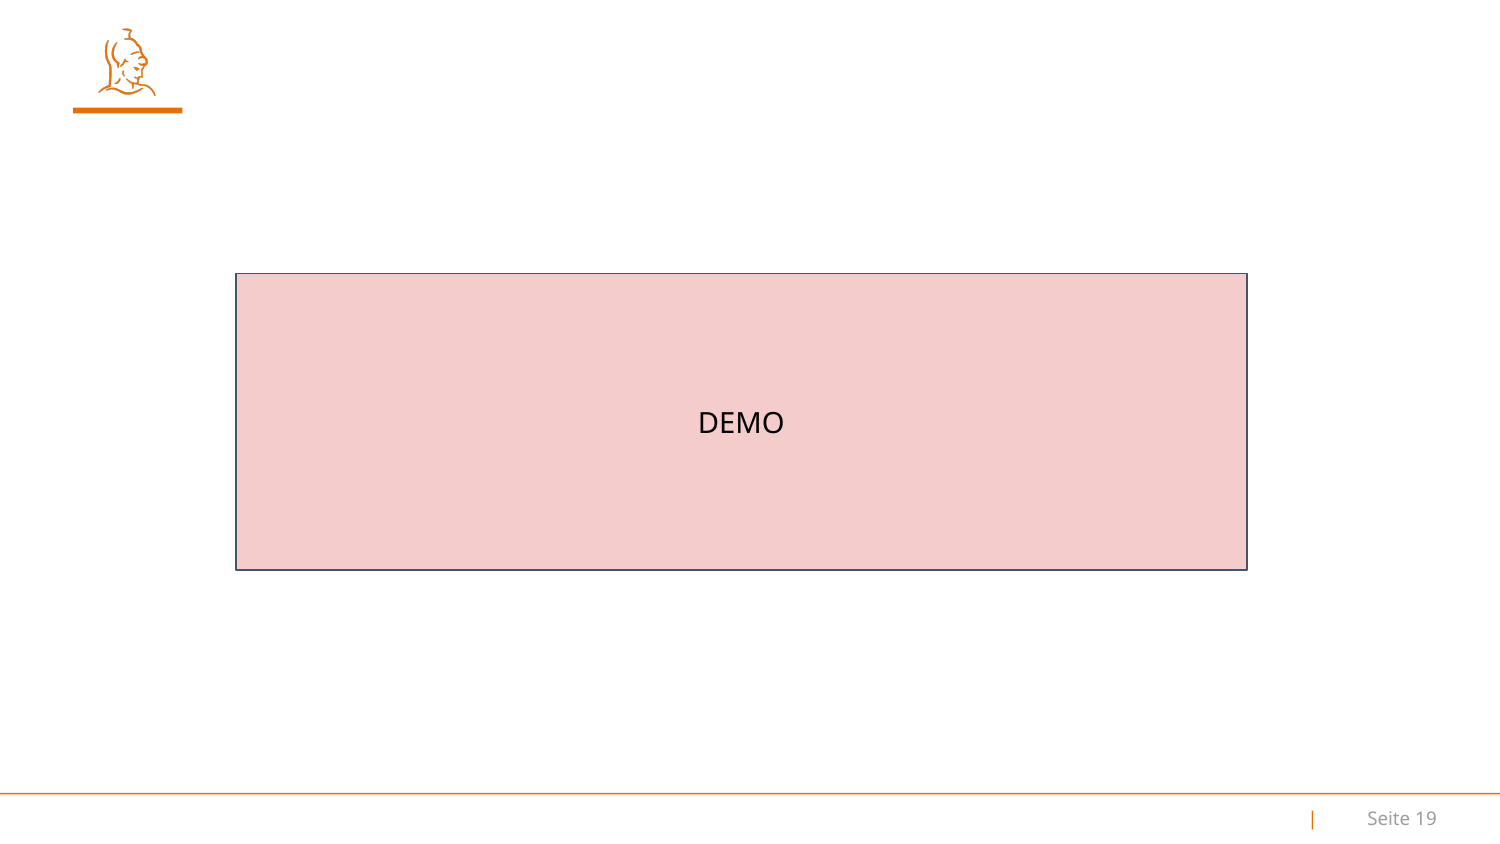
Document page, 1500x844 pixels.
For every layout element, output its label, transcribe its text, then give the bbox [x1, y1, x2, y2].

picture [95, 26, 158, 98]
text_box DEMO [235, 273, 1247, 571]
